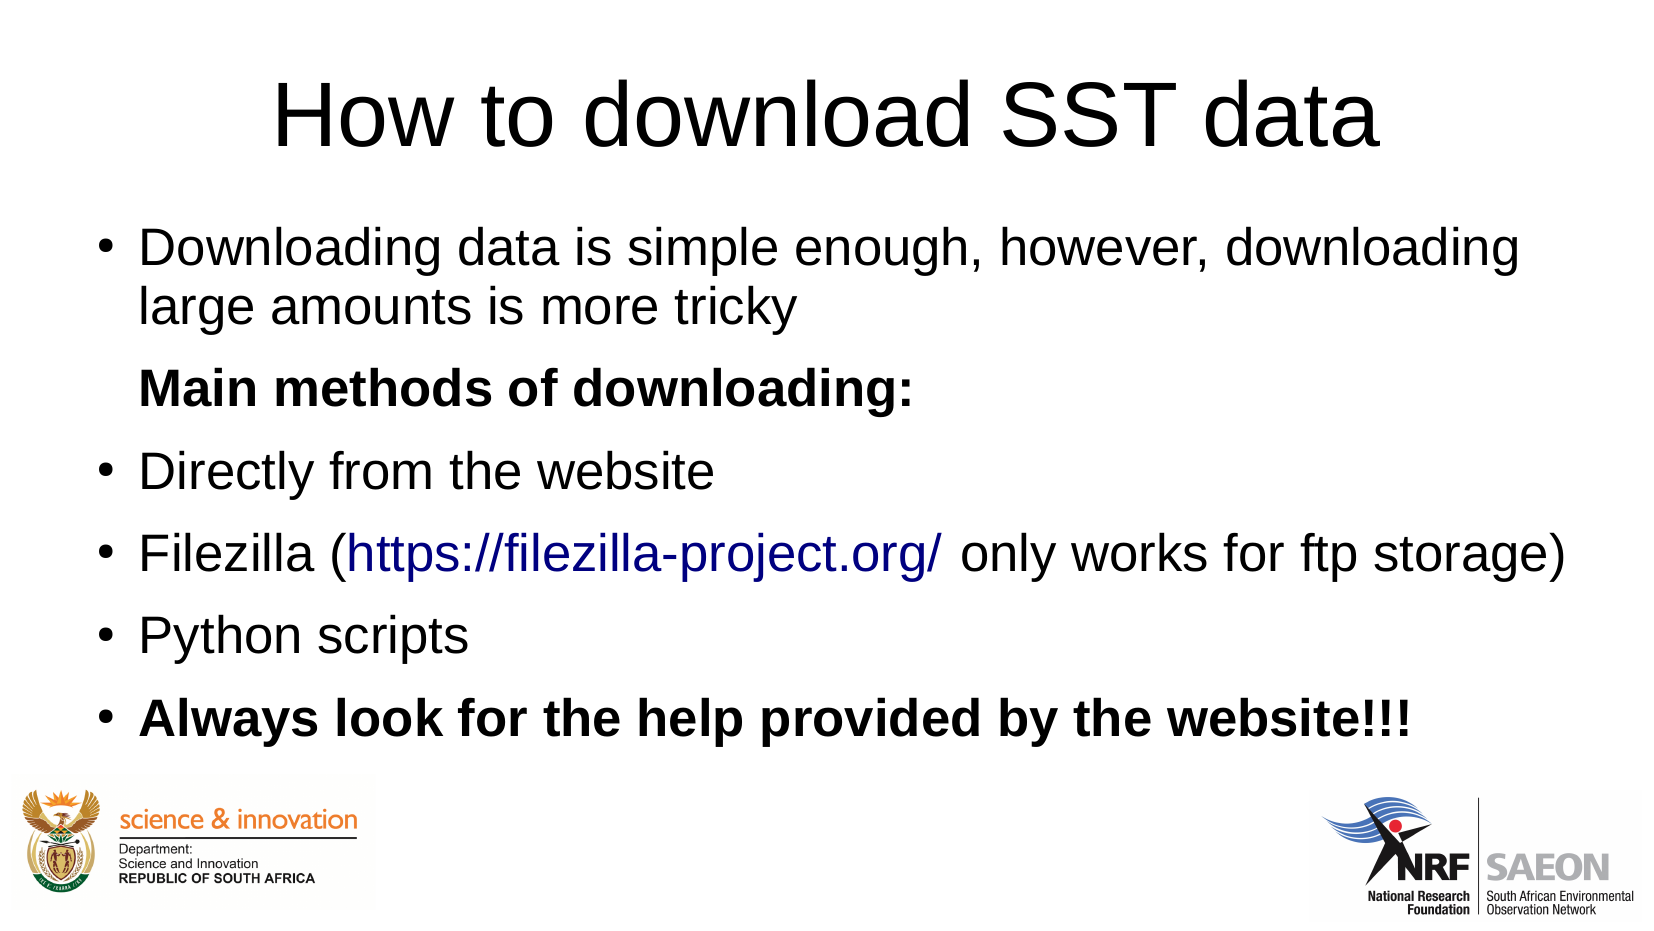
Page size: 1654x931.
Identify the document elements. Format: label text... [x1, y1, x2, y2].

title How to download SST data [82, 37, 1571, 193]
picture [1309, 790, 1642, 922]
picture [11, 774, 376, 910]
list Downloading data is simple enough, however, downloading large amounts is more tricky Main methods of downloading: Directly from the website Filezilla (https://filezilla-project.org/ only works for ftp storage) Python scripts Always look for the help provided by the website!!! [82, 217, 1571, 758]
